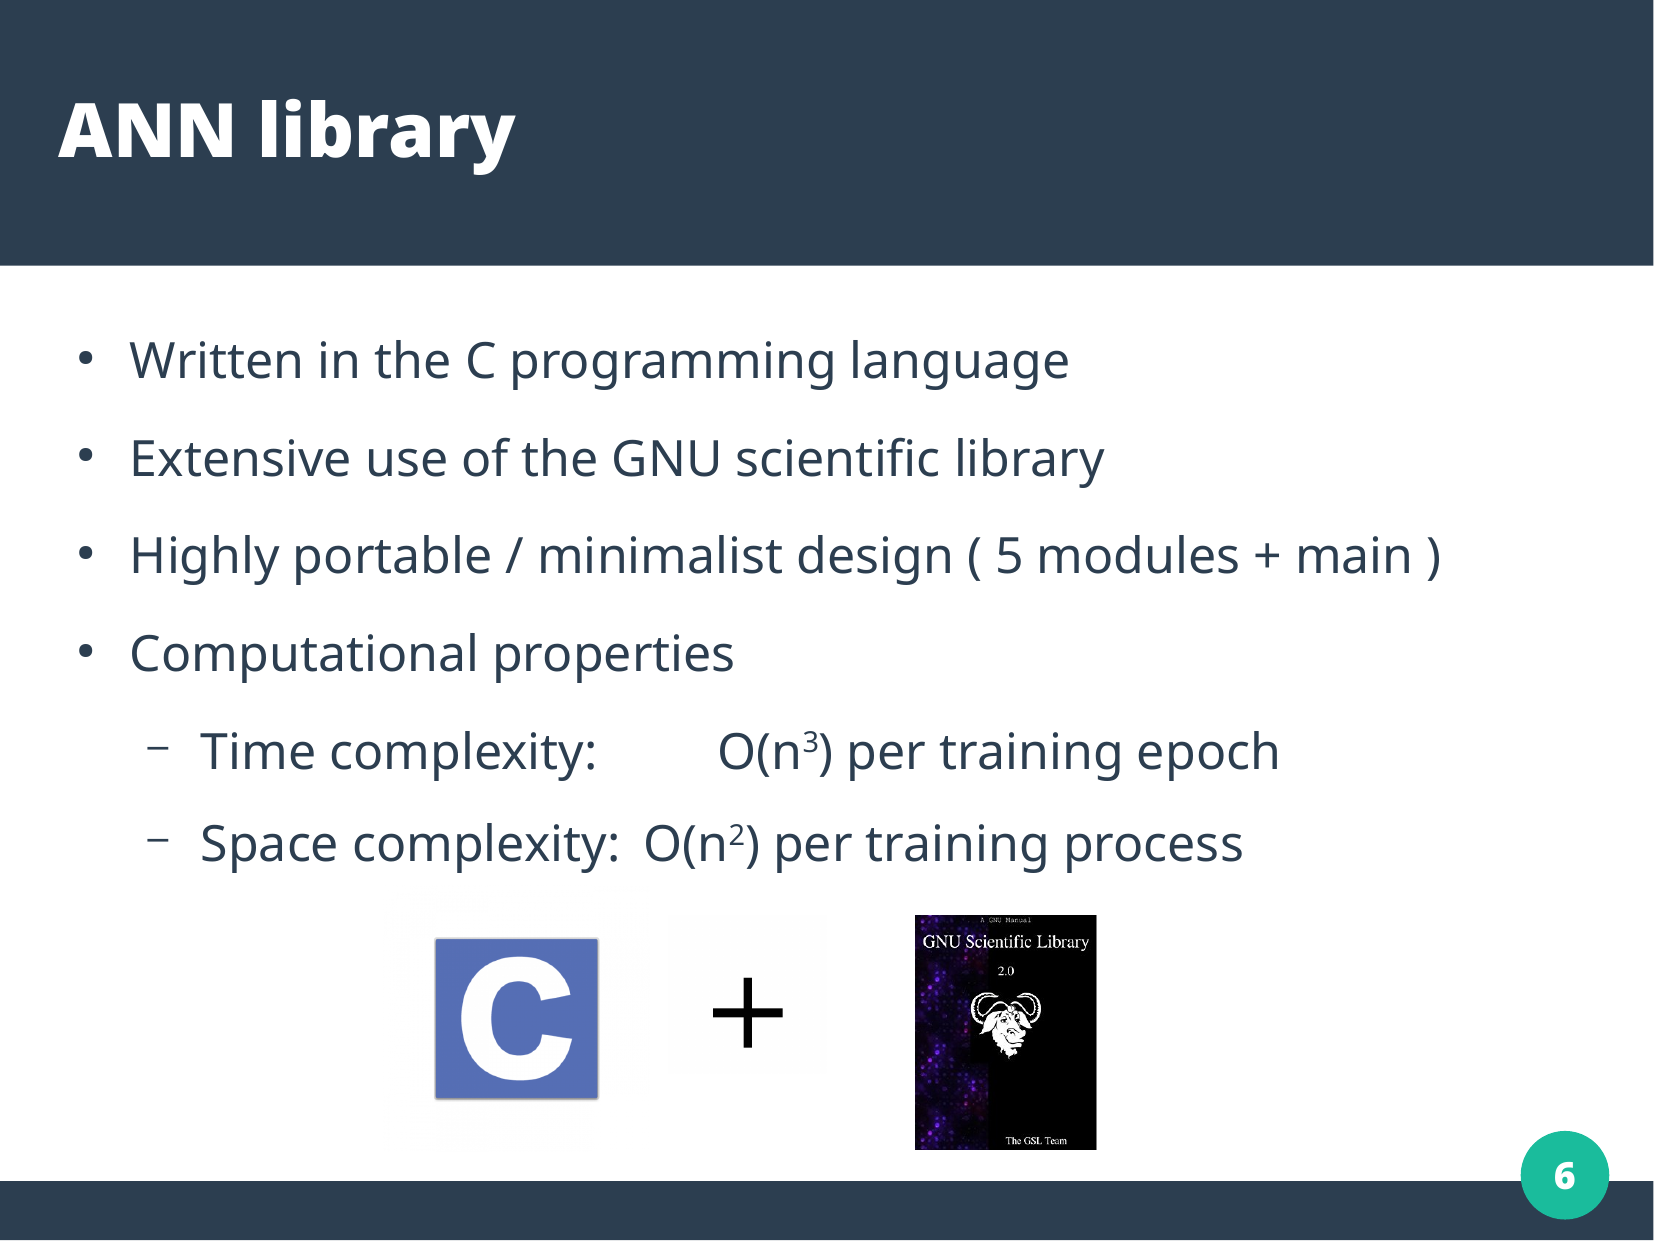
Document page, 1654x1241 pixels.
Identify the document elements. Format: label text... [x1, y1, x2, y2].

list Written in the C programming language Extensive use of the GNU scientific library Highly portable / minimalist design ( 5 modules + main ) Computational properties Time complexity: O(n3) per training epoch Space complexity: O(n2) per training process [59, 324, 1595, 1152]
title ANN library [59, 49, 1595, 207]
picture [668, 915, 827, 1074]
picture [383, 885, 650, 1152]
picture [915, 915, 1097, 1150]
